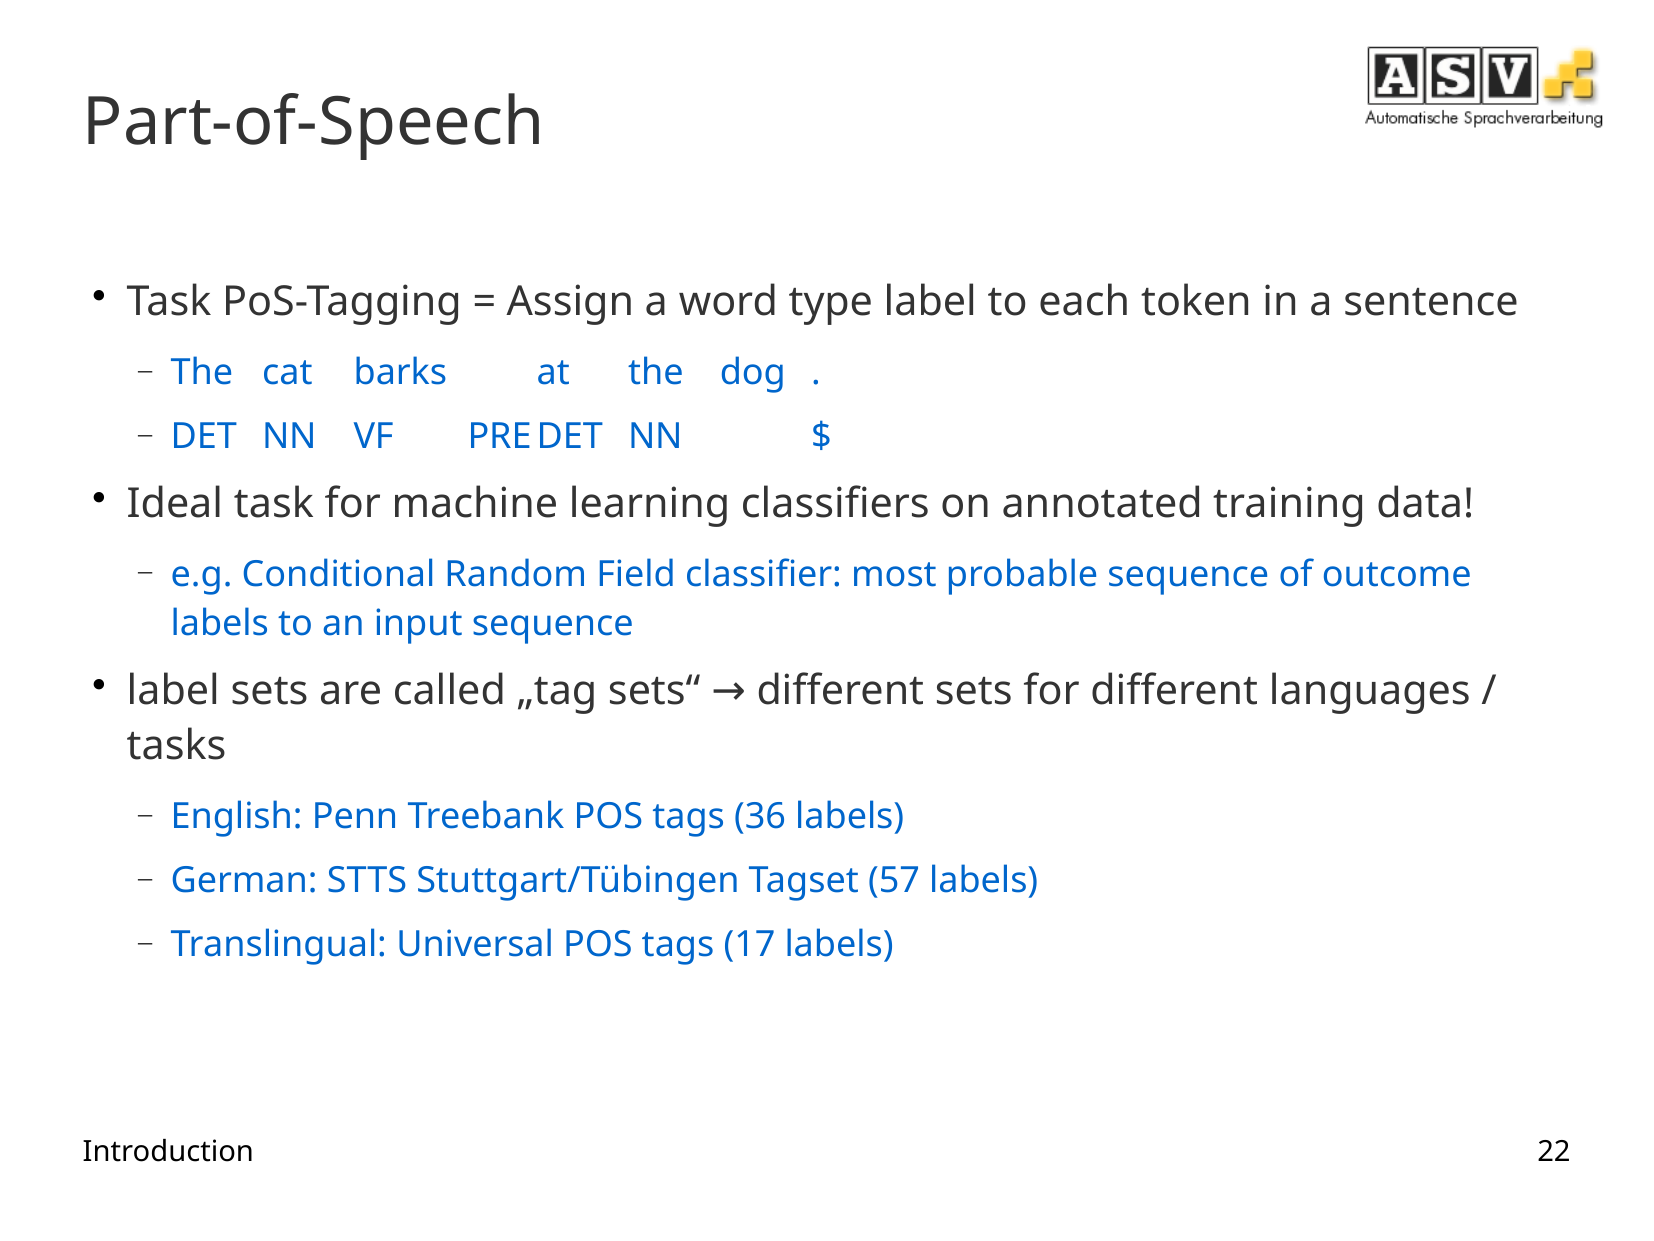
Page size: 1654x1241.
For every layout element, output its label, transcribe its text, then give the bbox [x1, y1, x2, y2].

title Part-of-Speech [82, 49, 1347, 189]
picture [1364, 43, 1605, 129]
list Task PoS-Tagging = Assign a word type label to each token in a sentence The cat barks at the dog . DET NN VF PRE DET NN $ Ideal task for machine learning classifiers on annotated training data! e.g. Conditional Random Field classifier: most probable sequence of outcome labels to an input sequence label sets are called „tag sets“ → different sets for different languages / tasks English: Penn Treebank POS tags (36 labels) German: STTS Stuttgart/Tübingen Tagset (57 labels) Translingual: Universal POS tags (17 labels) [82, 271, 1538, 991]
